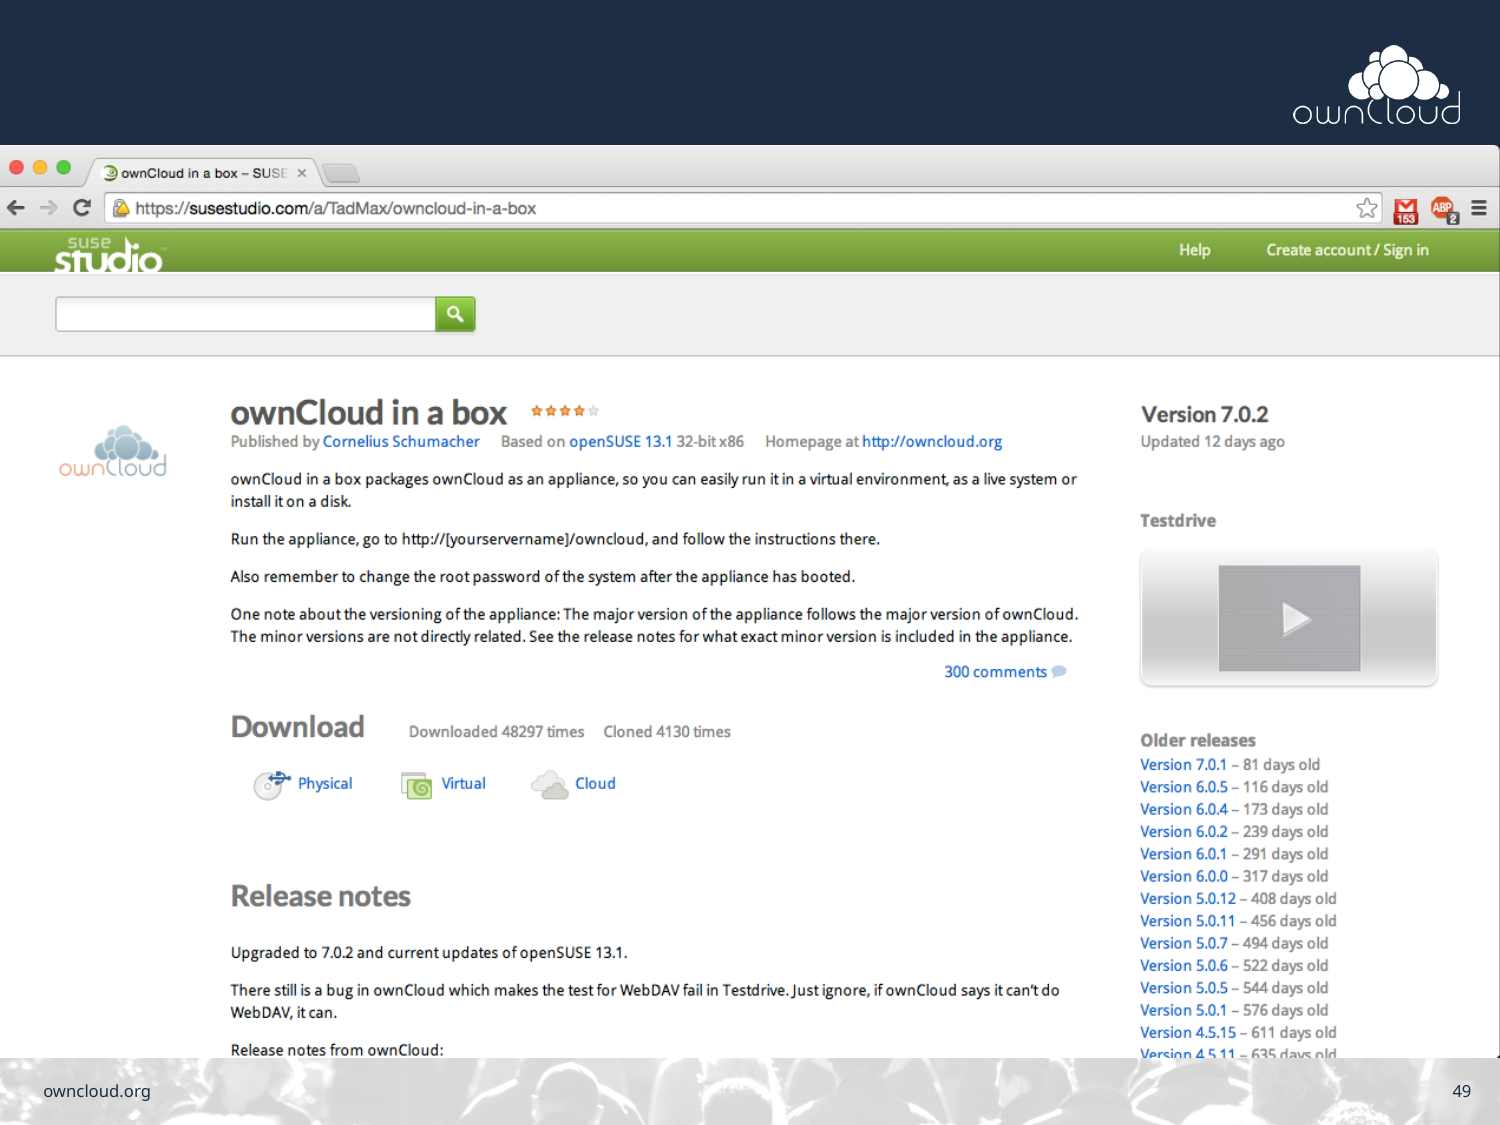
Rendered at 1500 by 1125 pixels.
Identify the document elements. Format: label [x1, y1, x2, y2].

picture [1293, 45, 1460, 124]
picture [0, 145, 1500, 1125]
